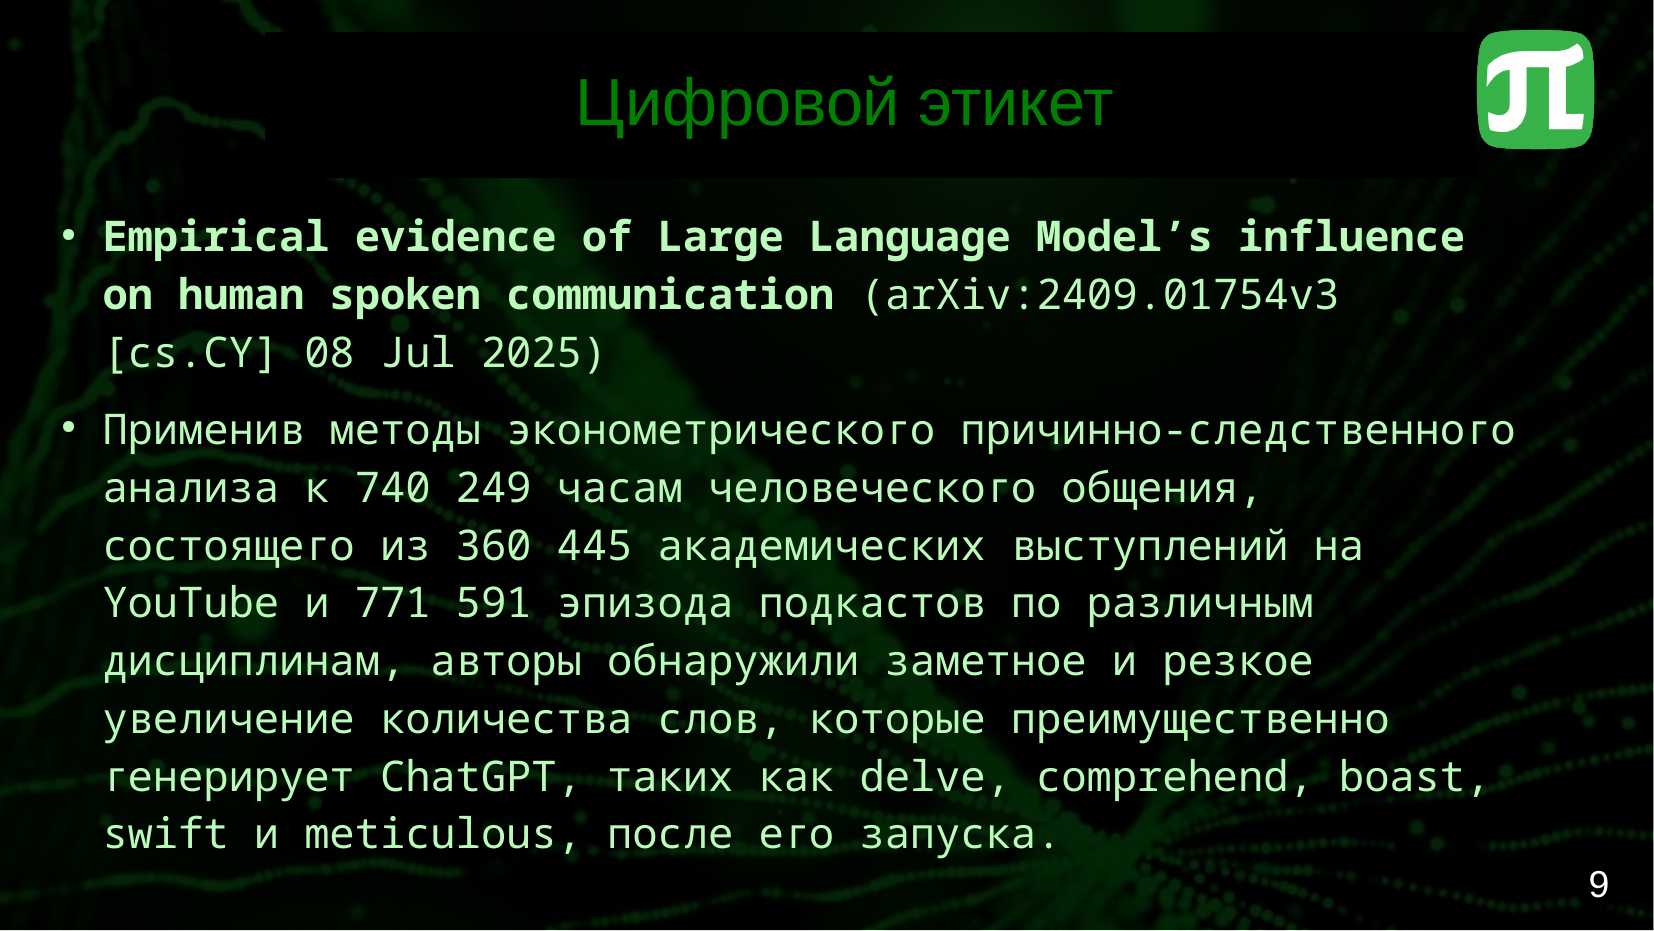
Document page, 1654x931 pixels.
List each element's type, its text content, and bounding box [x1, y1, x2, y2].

picture [0, 0, 1654, 931]
text_box 9 [1573, 856, 1625, 914]
text_box Цифровой этикет [561, 58, 1130, 148]
list Empirical evidence of Large Language Model’s influence on human spoken communication (arXiv:2409.01754v3 [cs.CY] 08 Jul 2025) Применив методы эконометрического причинно-следственного анализа к 740 249 часам человеческого общения, состоящего из 360 445 академических выступлений на YouTube и 771 591 эпизода подкастов по различным дисциплинам, авторы обнаружили заметное и резкое увеличение количества слов, которые преимущественно генерирует ChatGPT, таких как delve, comprehend, boast, swift и meticulous, после его запуска. [47, 206, 1536, 886]
